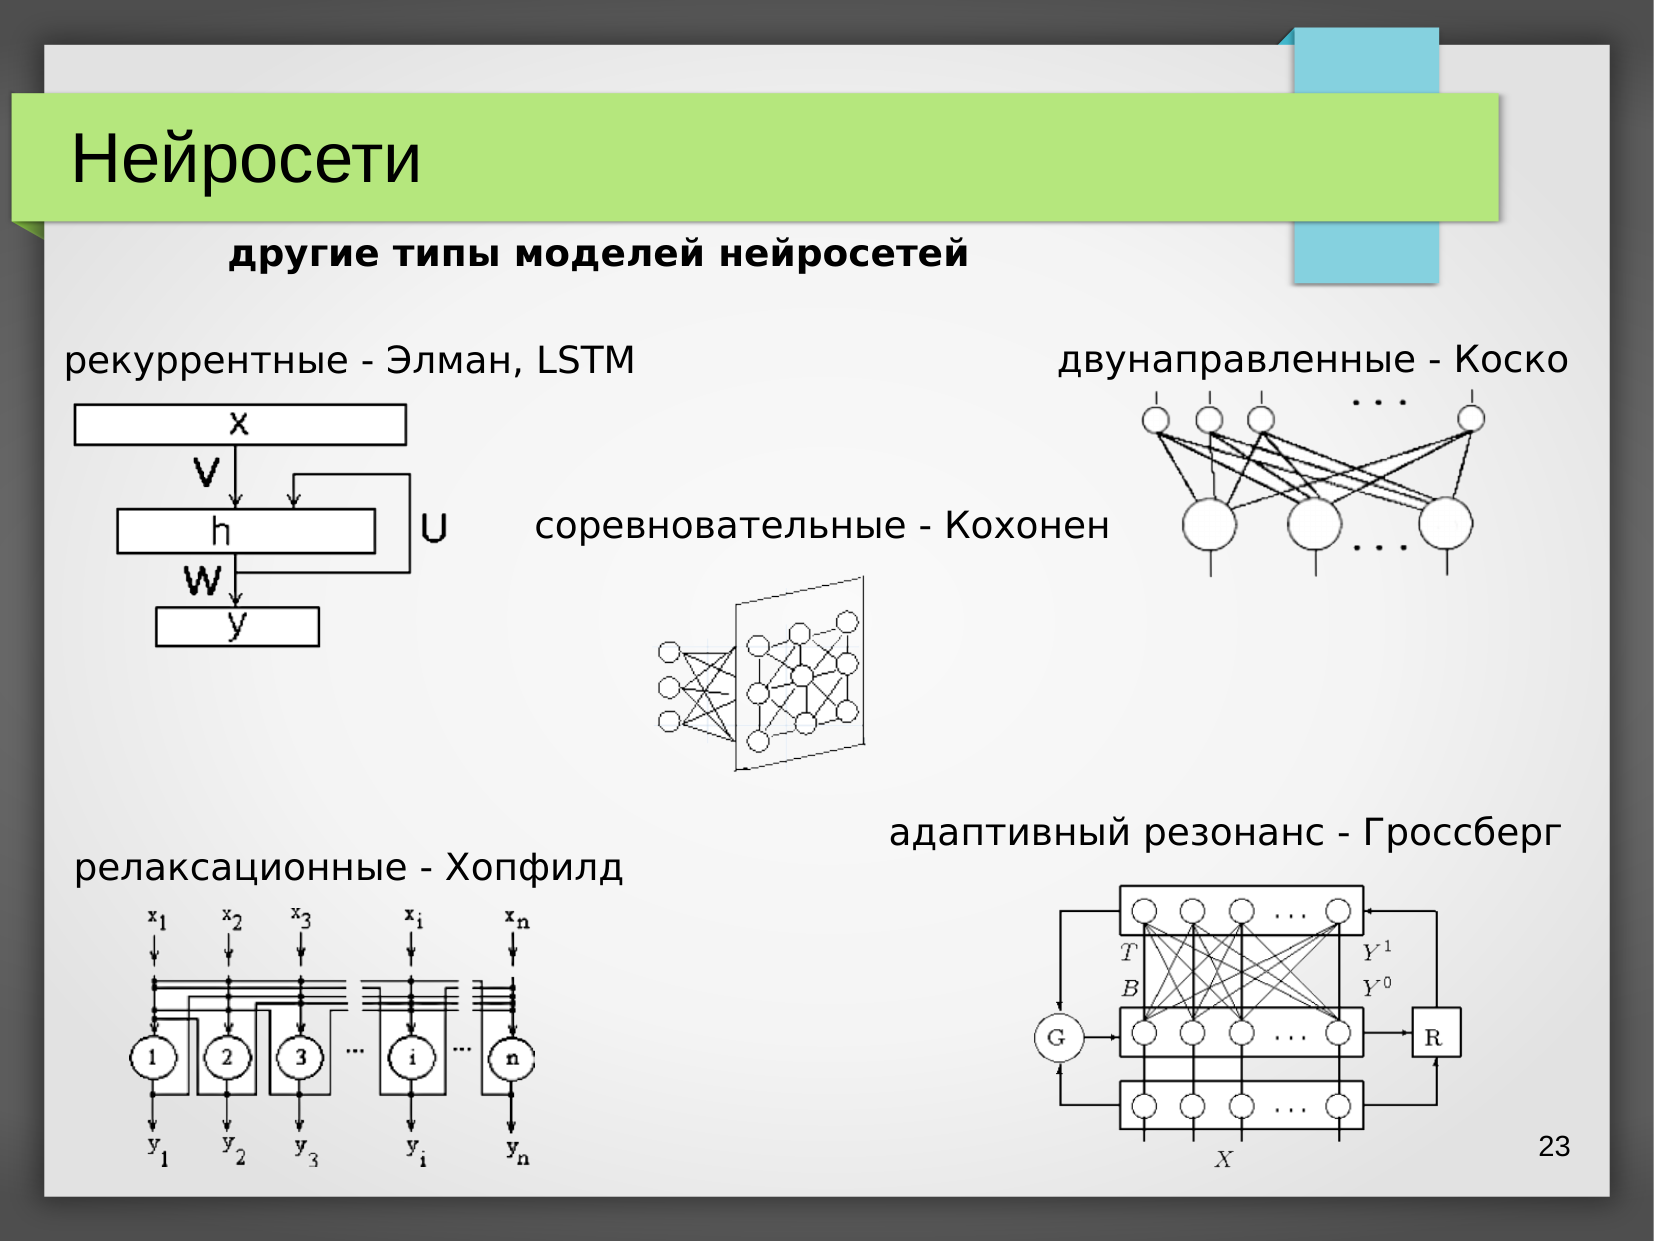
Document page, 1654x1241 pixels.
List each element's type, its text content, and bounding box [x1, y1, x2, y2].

text_box соревновательные - Кохонен [519, 496, 1146, 556]
text_box двунаправленные - Коско [1042, 330, 1607, 390]
picture [0, 0, 1654, 1241]
text_box адаптивный резонанс - Гроссберг [873, 803, 1607, 862]
title Нейросети [70, 118, 1205, 199]
text_box рекуррентные - Элман, LSTM [48, 331, 697, 390]
text_box другие типы моделей нейросетей [212, 224, 1252, 283]
text_box релаксационные - Хопфилд [58, 838, 709, 897]
